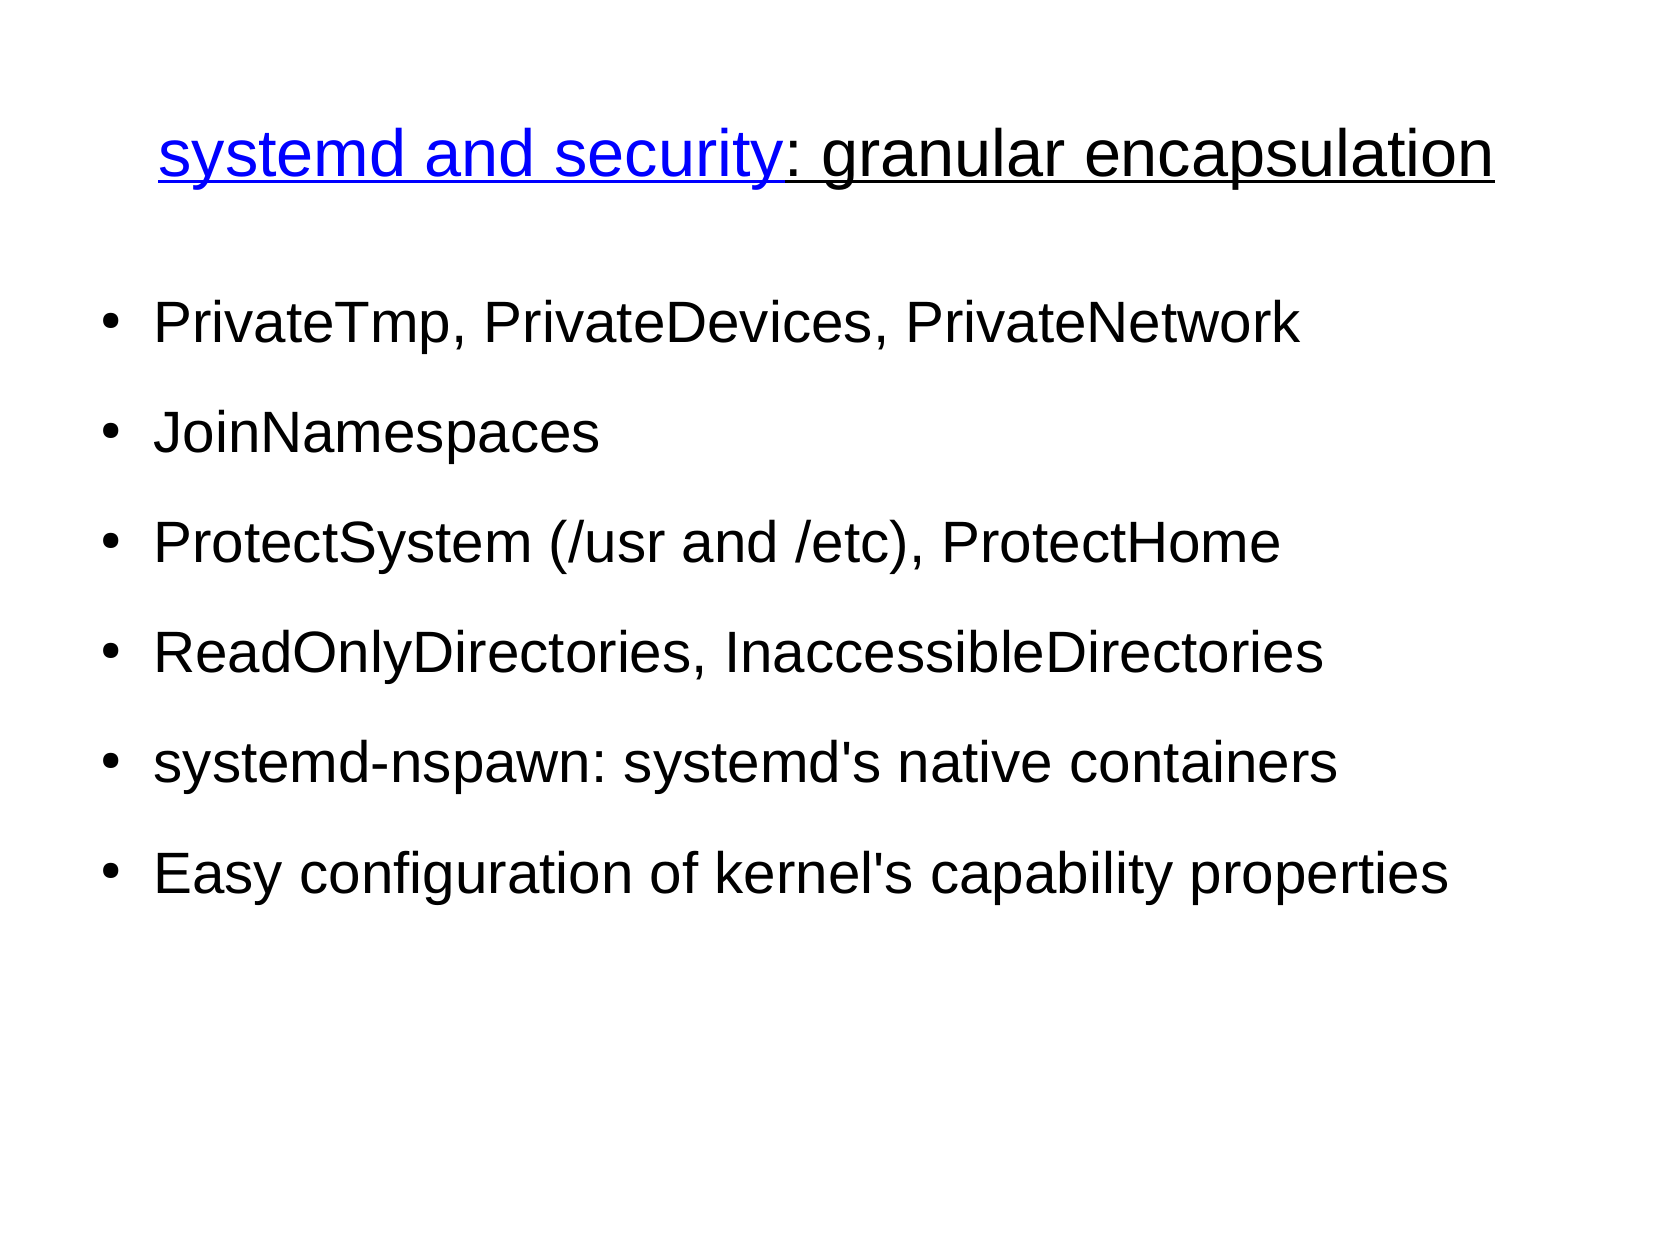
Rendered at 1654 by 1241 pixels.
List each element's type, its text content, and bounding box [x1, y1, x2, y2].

title systemd and security: granular encapsulation [82, 49, 1571, 257]
list PrivateTmp, PrivateDevices, PrivateNetwork JoinNamespaces ProtectSystem (/usr and /etc), ProtectHome ReadOnlyDirectories, InaccessibleDirectories systemd-nspawn: systemd's native containers Easy configuration of kernel's capability properties [82, 290, 1571, 1010]
